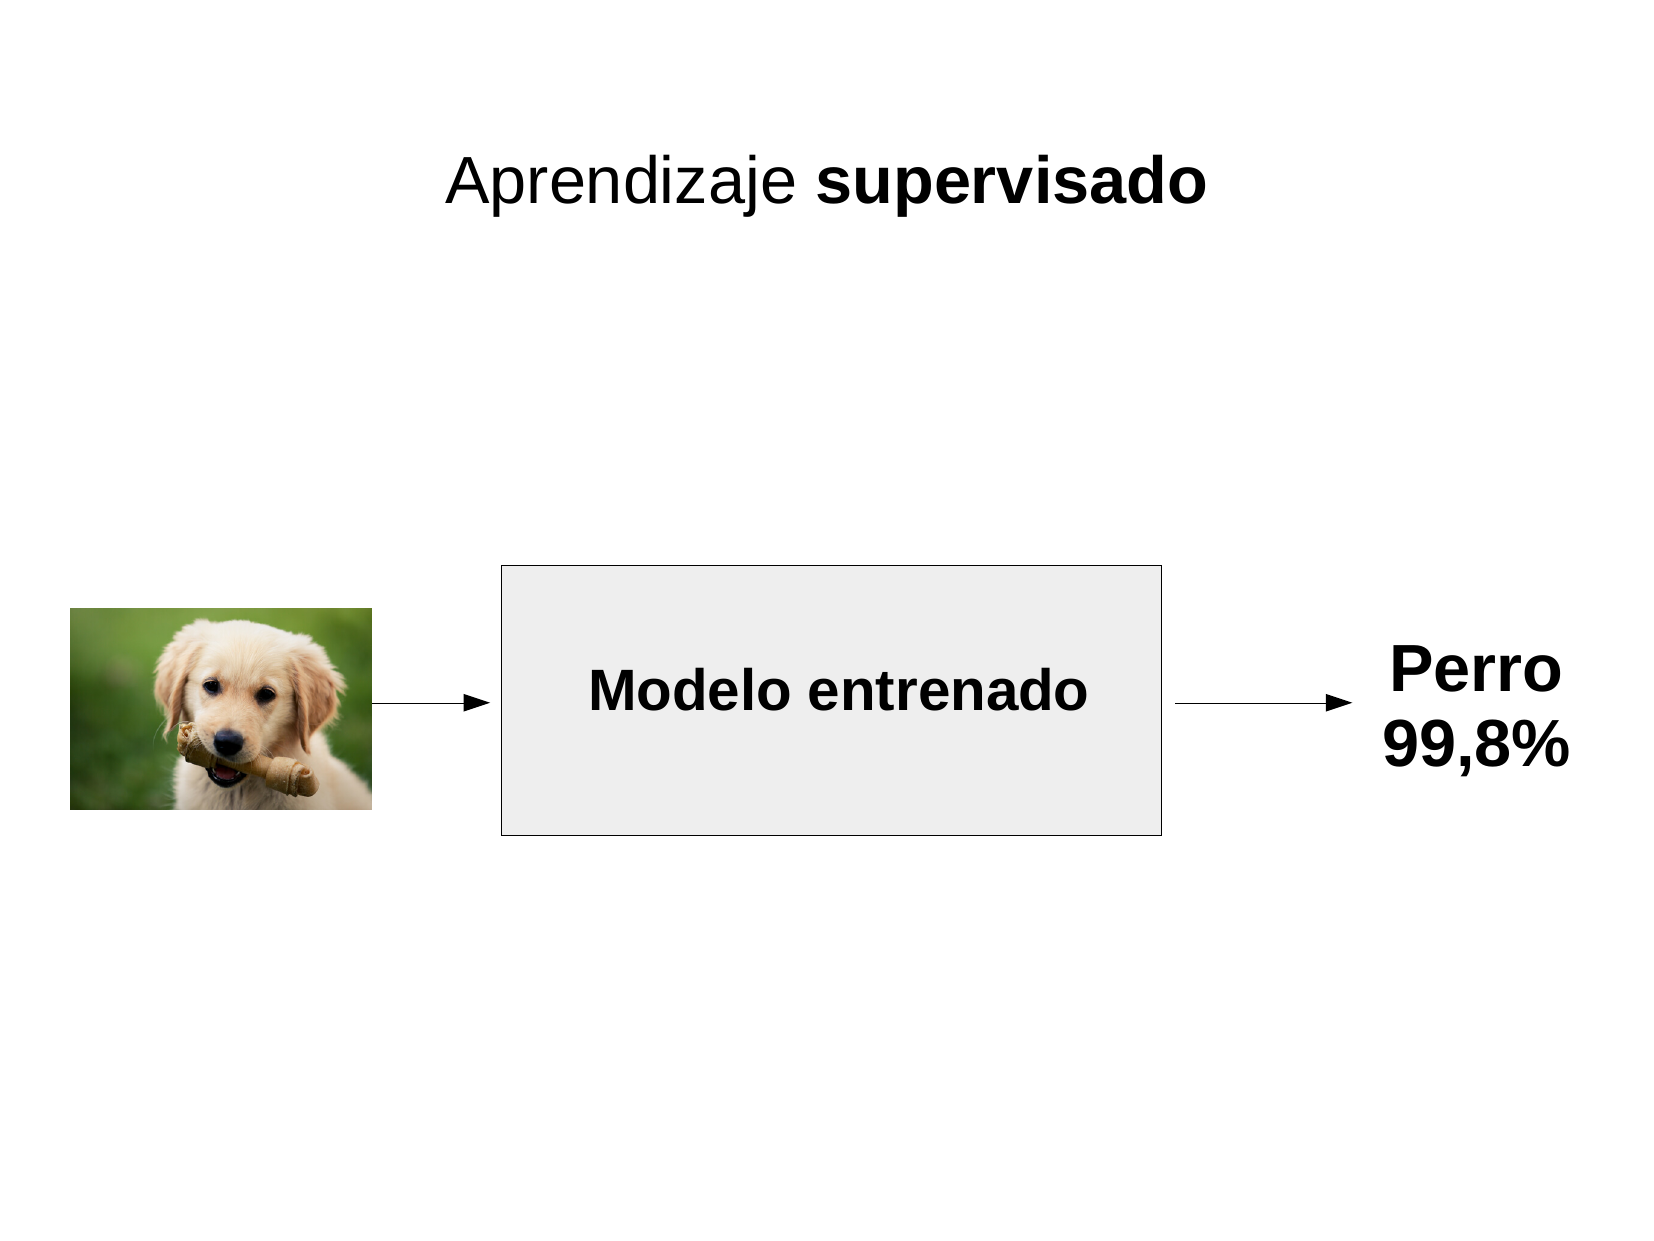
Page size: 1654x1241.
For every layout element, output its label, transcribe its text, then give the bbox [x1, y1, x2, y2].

text_box Modelo entrenado [486, 650, 1192, 761]
text_box [501, 565, 1162, 650]
text_box [501, 761, 1162, 836]
picture [70, 608, 372, 810]
title Perro 99,8% [1240, 614, 1654, 798]
title Aprendizaje supervisado [395, 88, 1258, 272]
